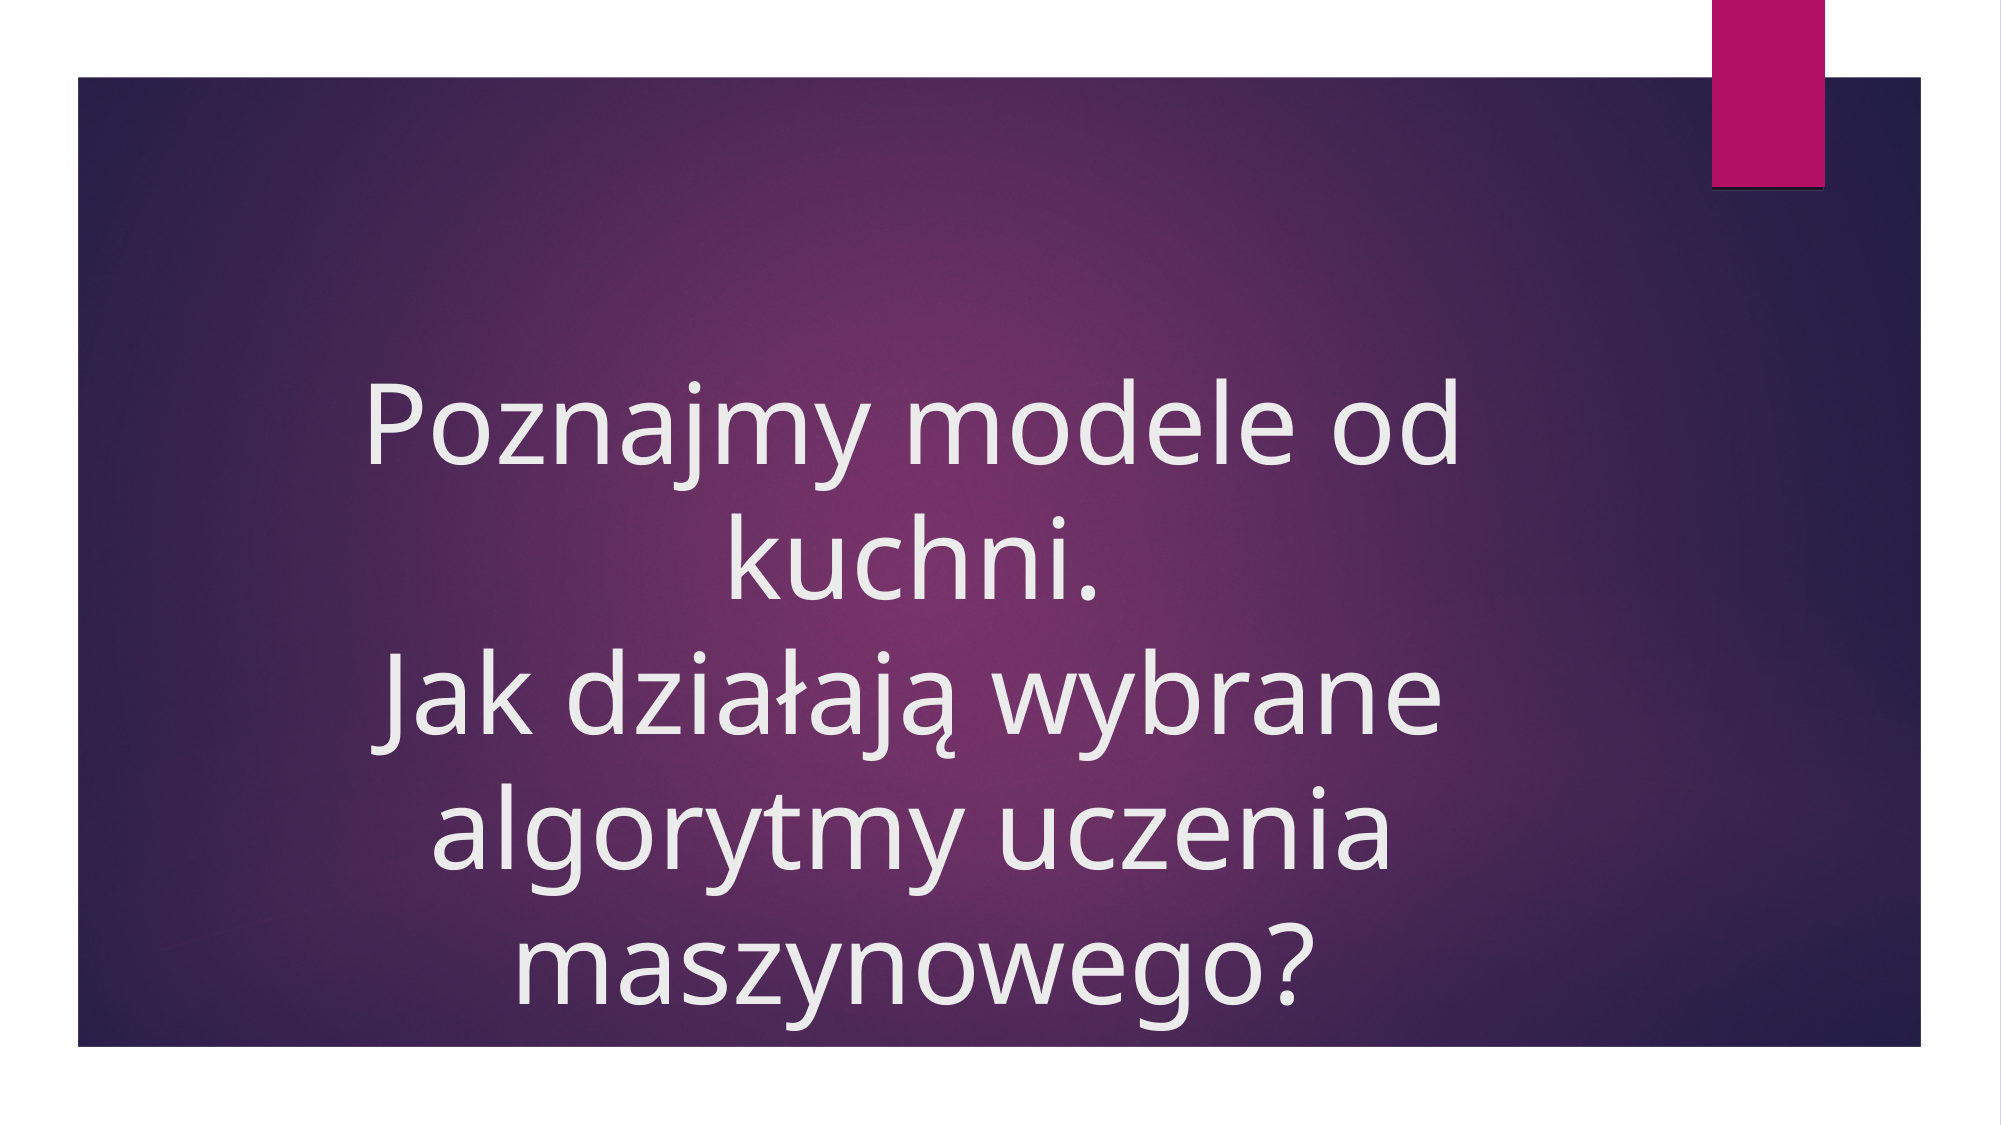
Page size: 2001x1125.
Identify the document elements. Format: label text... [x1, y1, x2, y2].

title Poznajmy modele od kuchni. Jak działają wybrane algorytmy uczenia maszynowego? [189, 344, 1638, 784]
